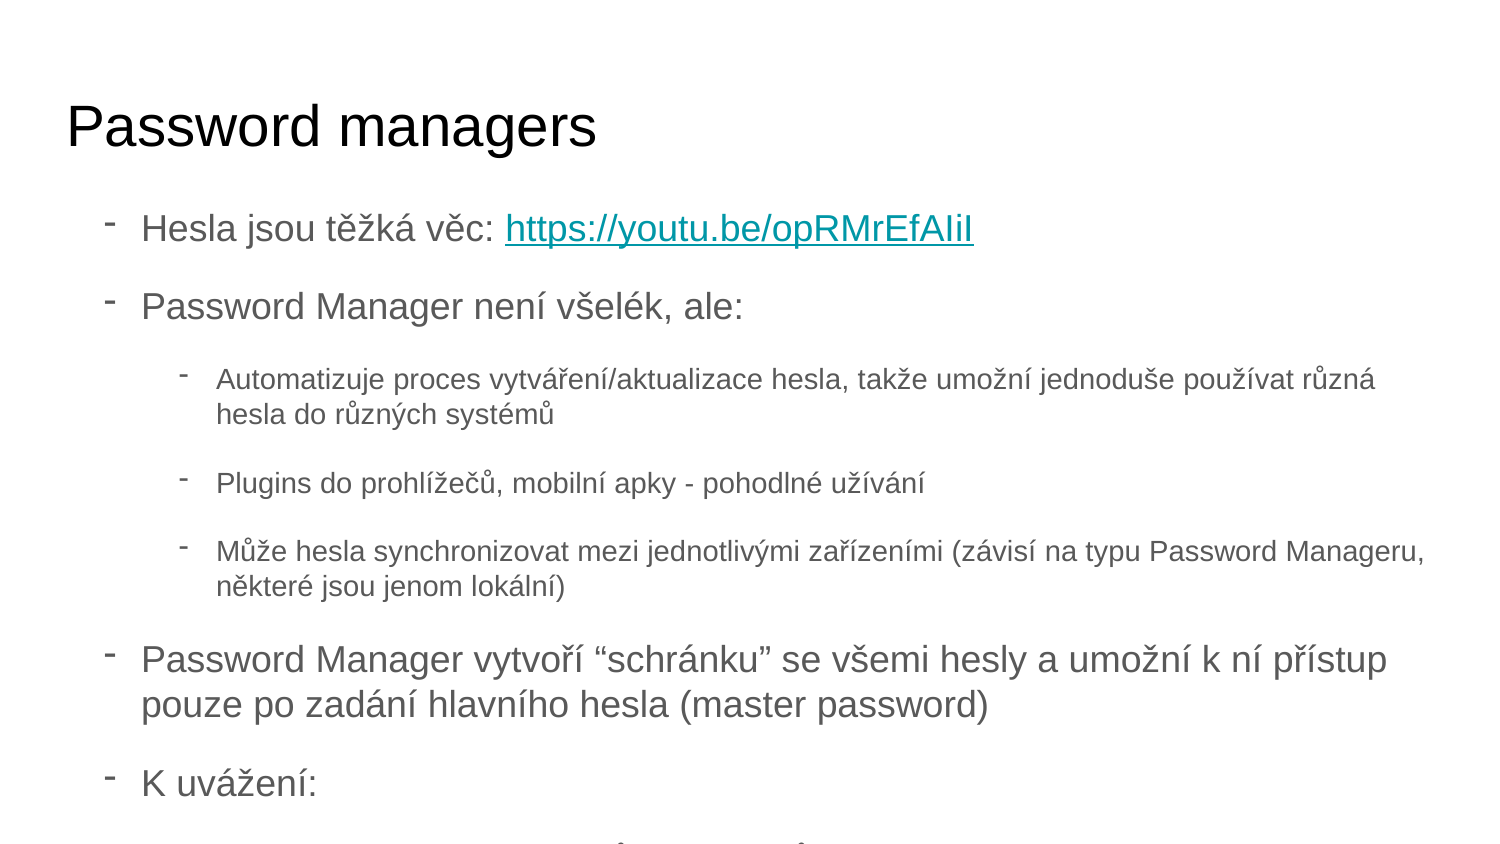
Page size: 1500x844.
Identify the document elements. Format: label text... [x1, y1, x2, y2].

list Hesla jsou těžká věc: https://youtu.be/opRMrEfAIiI Password Manager není všelék, ale: Automatizuje proces vytváření/aktualizace hesla, takže umožní jednoduše používat různá hesla do různých systémů Plugins do prohlížečů, mobilní apky - pohodlné užívání Může hesla synchronizovat mezi jednotlivými zařízeními (závisí na typu Password Manageru, některé jsou jenom lokální) Password Manager vytvoří “schránku” se všemi hesly a umožní k ní přístup pouze po zadání hlavního hesla (master password) K uvážení: Password manager musí mít důvěru uživatelů - není dobrý nápad používat něco neznámého/novinku. Nechte to vyzkoušet jiné. I firma, která vám dodala Password Manager, může být napadena. Zajímejte se o to, jak jsou ukládána hesla a jakou má firma historii. [51, 189, 1449, 750]
title Password managers [51, 72, 1449, 167]
